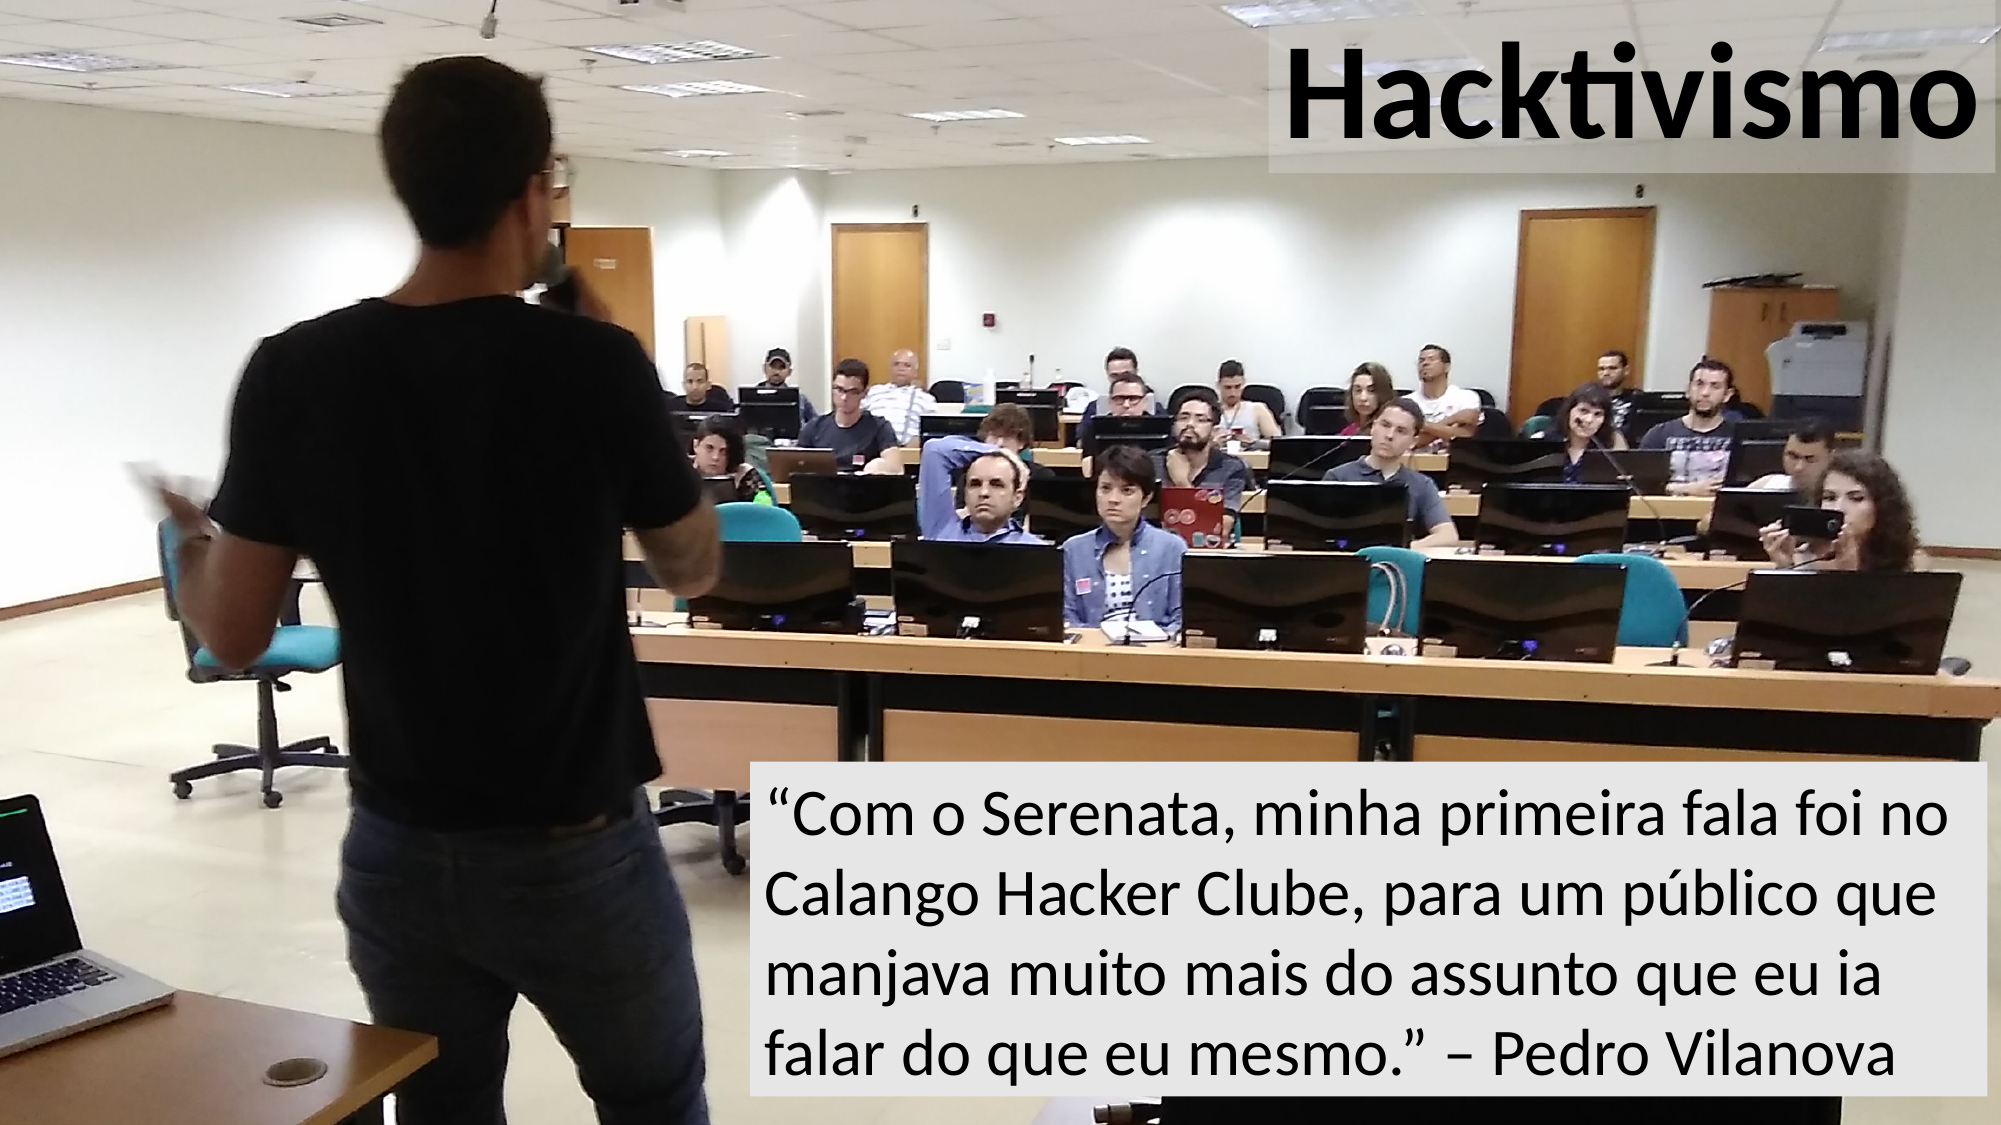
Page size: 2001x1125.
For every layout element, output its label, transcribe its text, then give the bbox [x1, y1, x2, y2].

text_box “Com o Serenata, minha primeira fala foi no Calango Hacker Clube, para um público que manjava muito mais do assunto que eu ia falar do que eu mesmo.” – Pedro Vilanova [750, 761, 1988, 1097]
picture [0, 0, 2001, 1125]
text_box Hacktivismo [1268, 0, 1996, 174]
